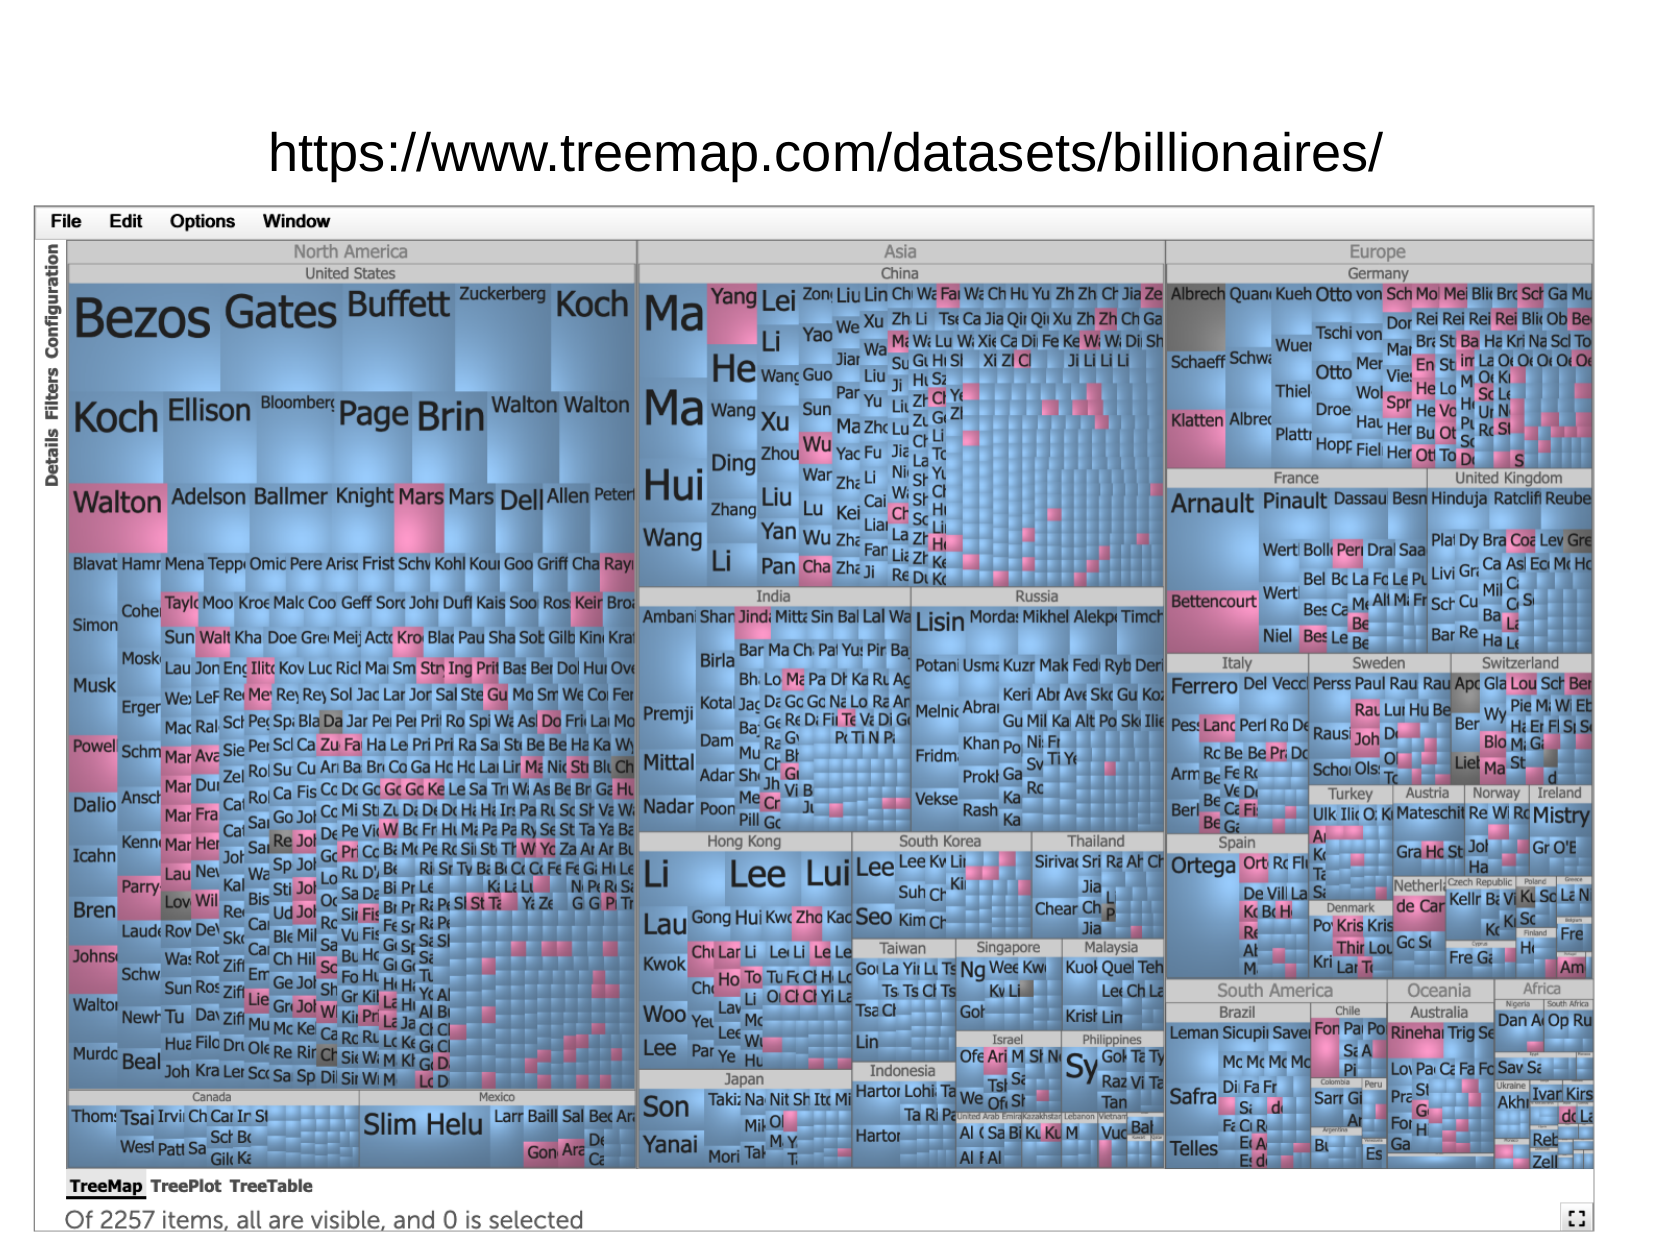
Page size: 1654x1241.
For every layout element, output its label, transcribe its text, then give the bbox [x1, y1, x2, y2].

picture [15, 194, 1606, 1241]
title https://www.treemap.com/datasets/billionaires/ [82, 49, 1571, 194]
